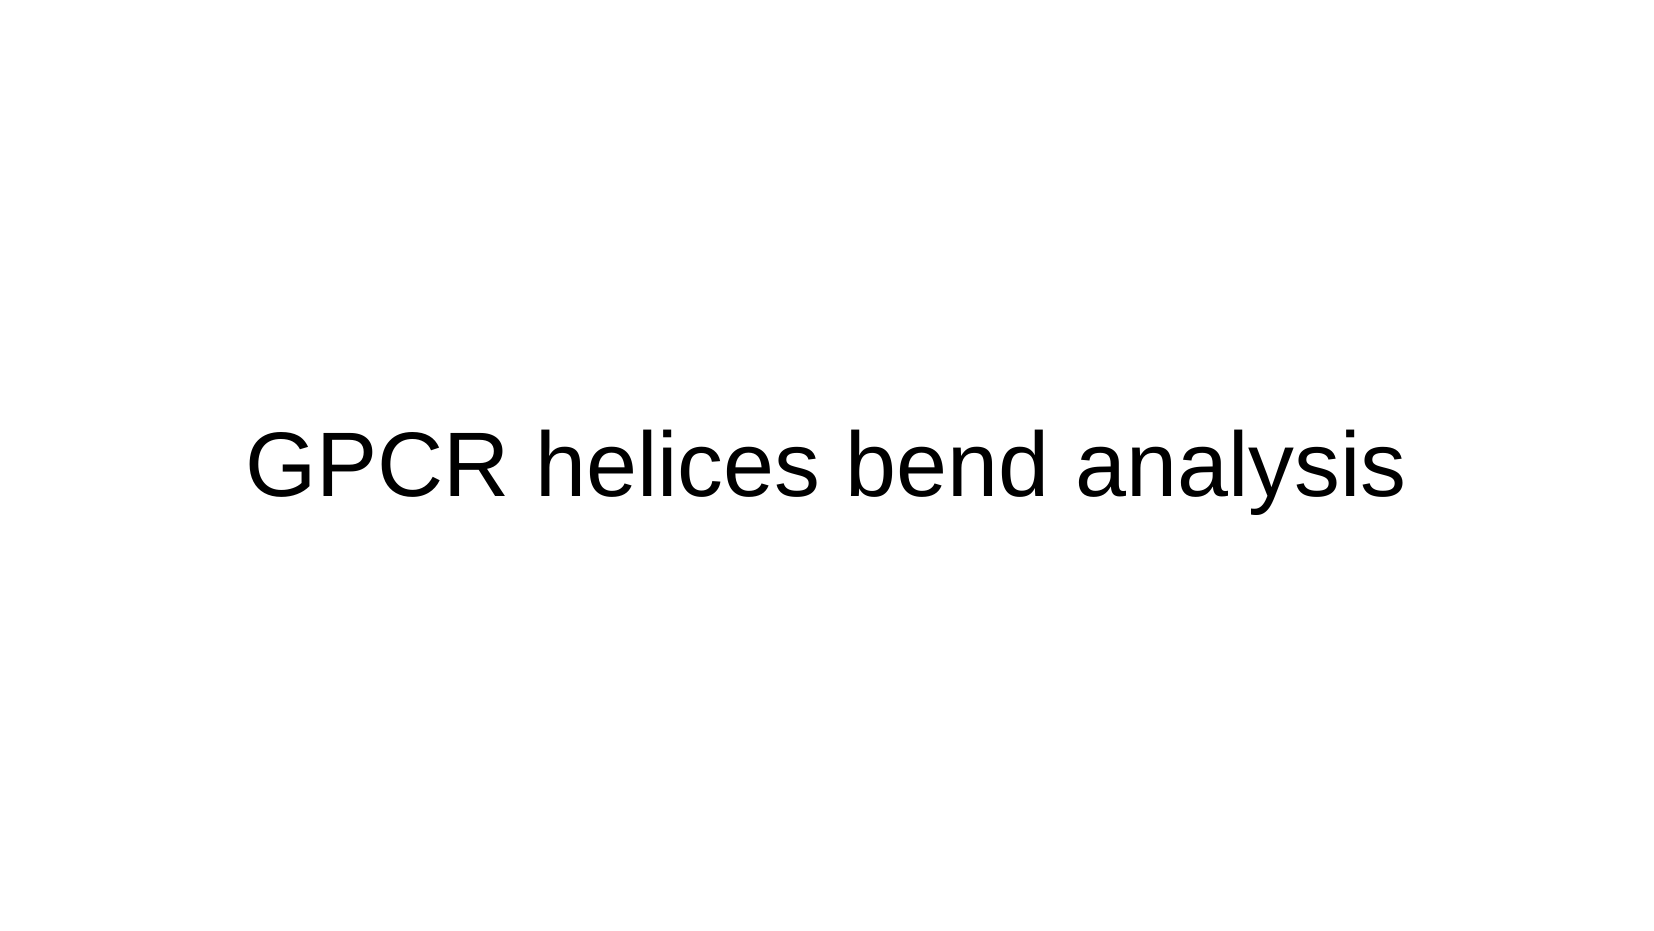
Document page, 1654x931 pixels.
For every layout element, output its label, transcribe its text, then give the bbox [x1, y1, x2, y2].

title GPCR helices bend analysis [82, 387, 1571, 543]
